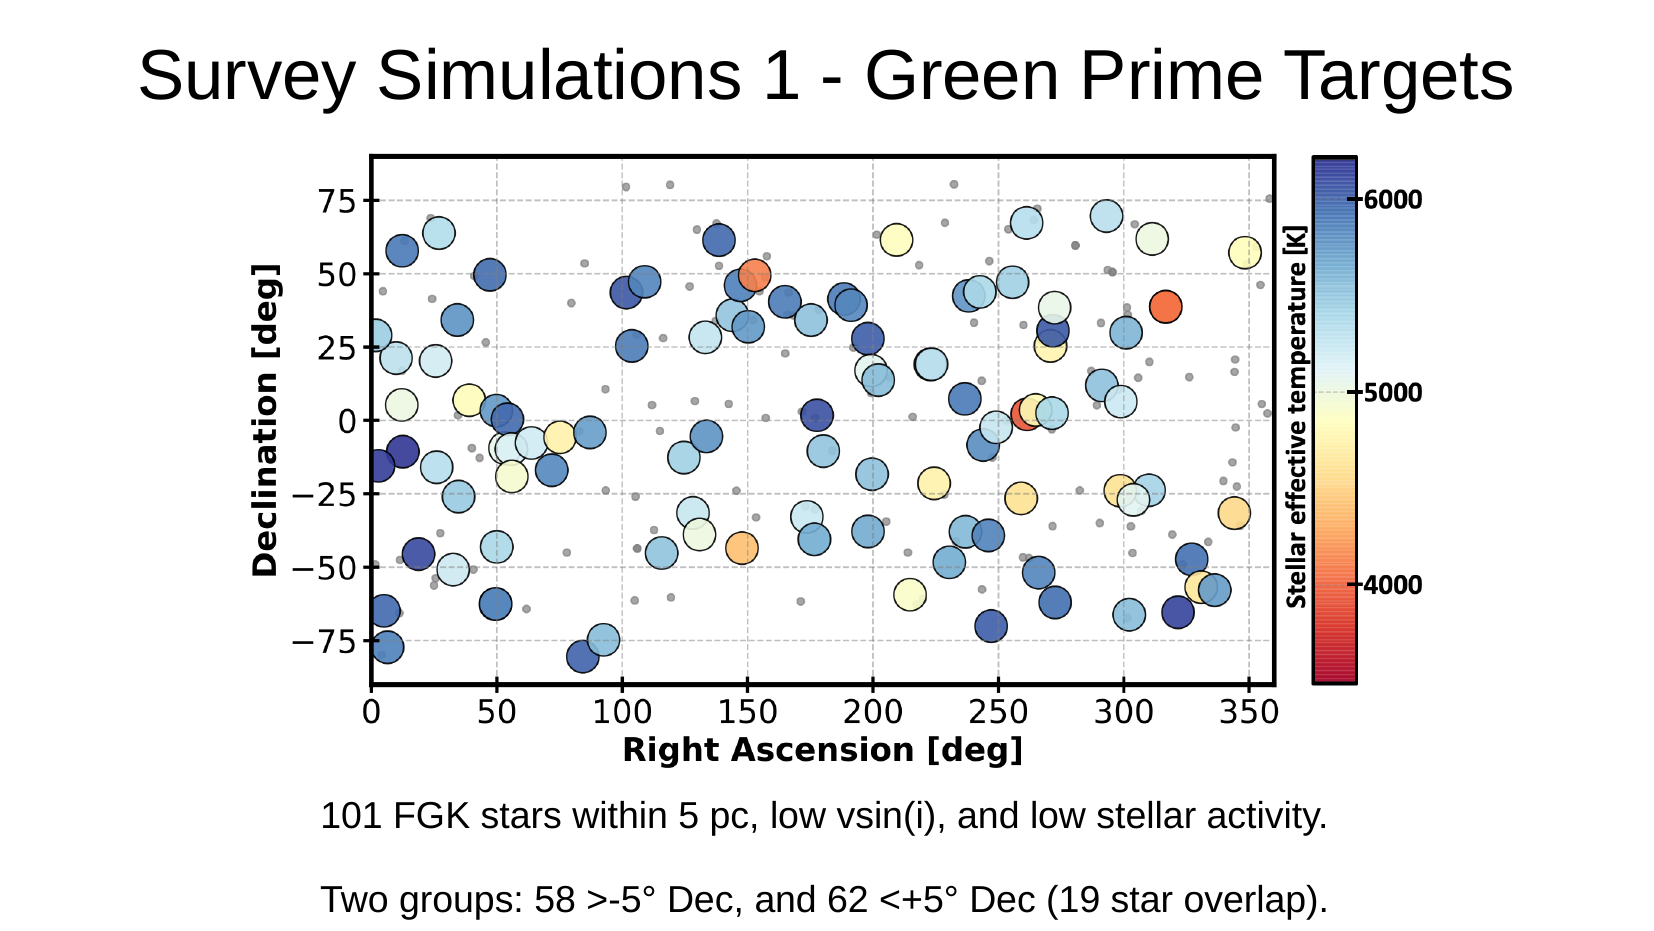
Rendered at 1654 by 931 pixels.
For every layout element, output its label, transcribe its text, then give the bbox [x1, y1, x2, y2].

text_box 101 FGK stars within 5 pc, low vsin(i), and low stellar activity. Two groups: 58 >-5° Dec, and 62 <+5° Dec (19 star overlap). [0, 787, 1651, 931]
title Survey Simulations 1 - Green Prime Targets [0, 0, 1654, 151]
picture [245, 149, 1426, 770]
